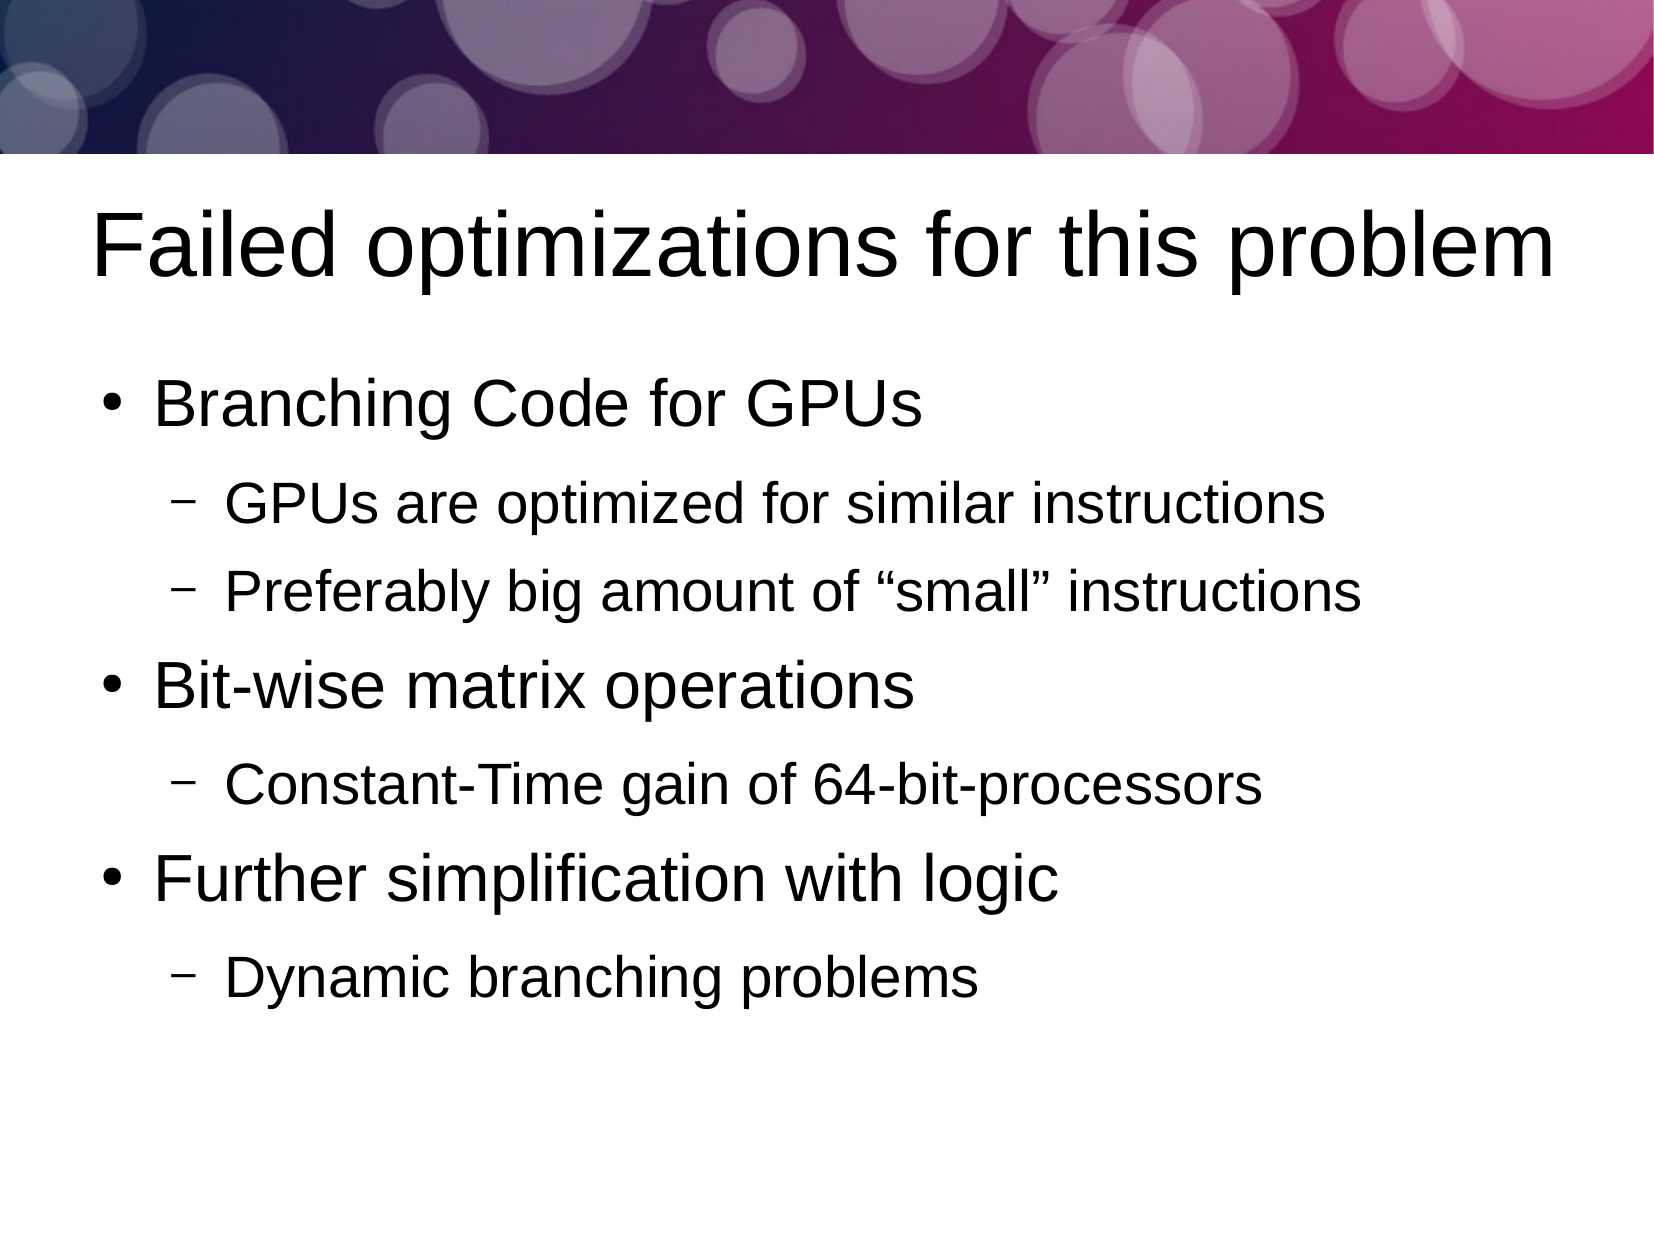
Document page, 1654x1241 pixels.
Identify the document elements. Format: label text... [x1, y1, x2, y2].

title Failed optimizations for this problem [15, 142, 1636, 348]
list Branching Code for GPUs GPUs are optimized for similar instructions Preferably big amount of “small” instructions Bit-wise matrix operations Constant-Time gain of 64-bit-processors Further simplification with logic Dynamic branching problems [82, 366, 1571, 1126]
picture [0, 0, 1654, 154]
